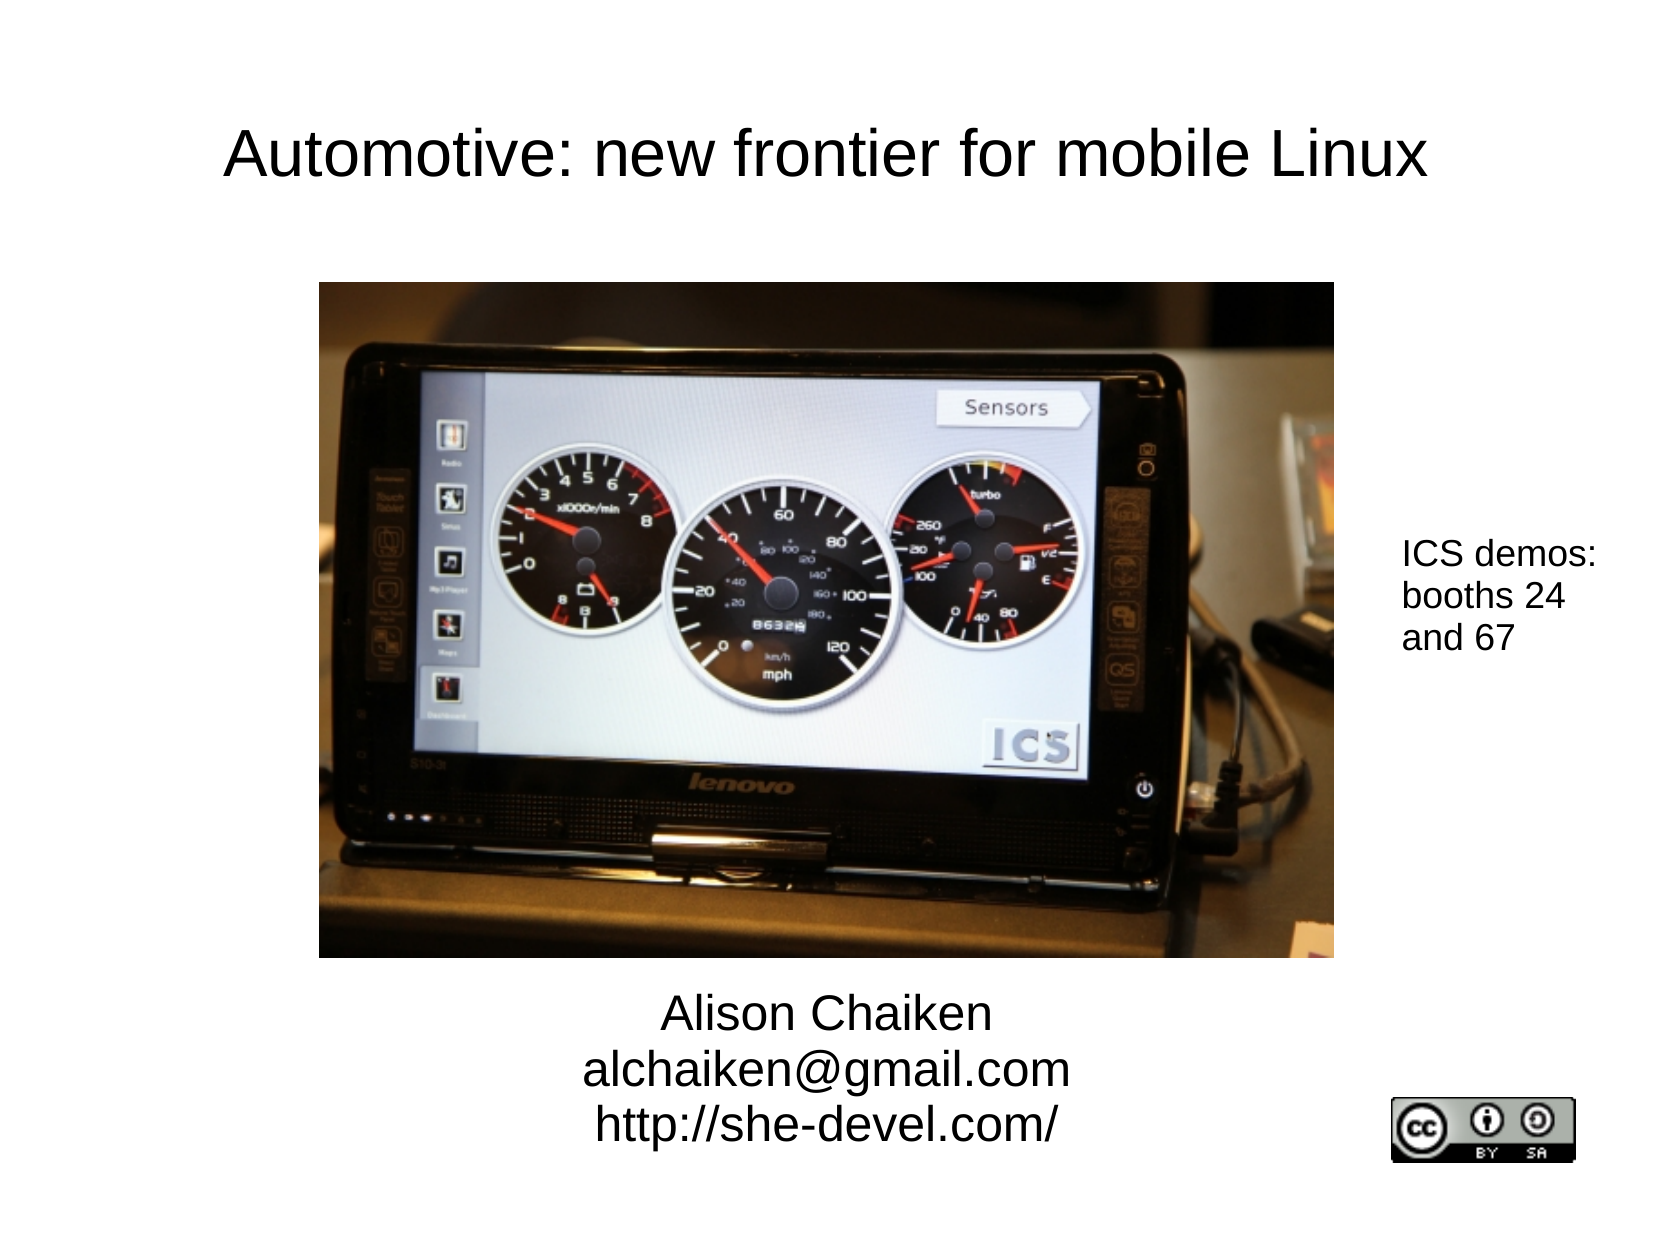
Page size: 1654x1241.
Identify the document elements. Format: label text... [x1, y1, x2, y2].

picture [319, 282, 1334, 958]
text_box ICS demos: booths 24 and 67 [1386, 525, 1613, 666]
title Automotive: new frontier for mobile Linux [82, 49, 1571, 257]
picture [1391, 1097, 1576, 1163]
subtitle Alison Chaiken alchaiken@gmail.com http://she-devel.com/ [320, 975, 1334, 1163]
